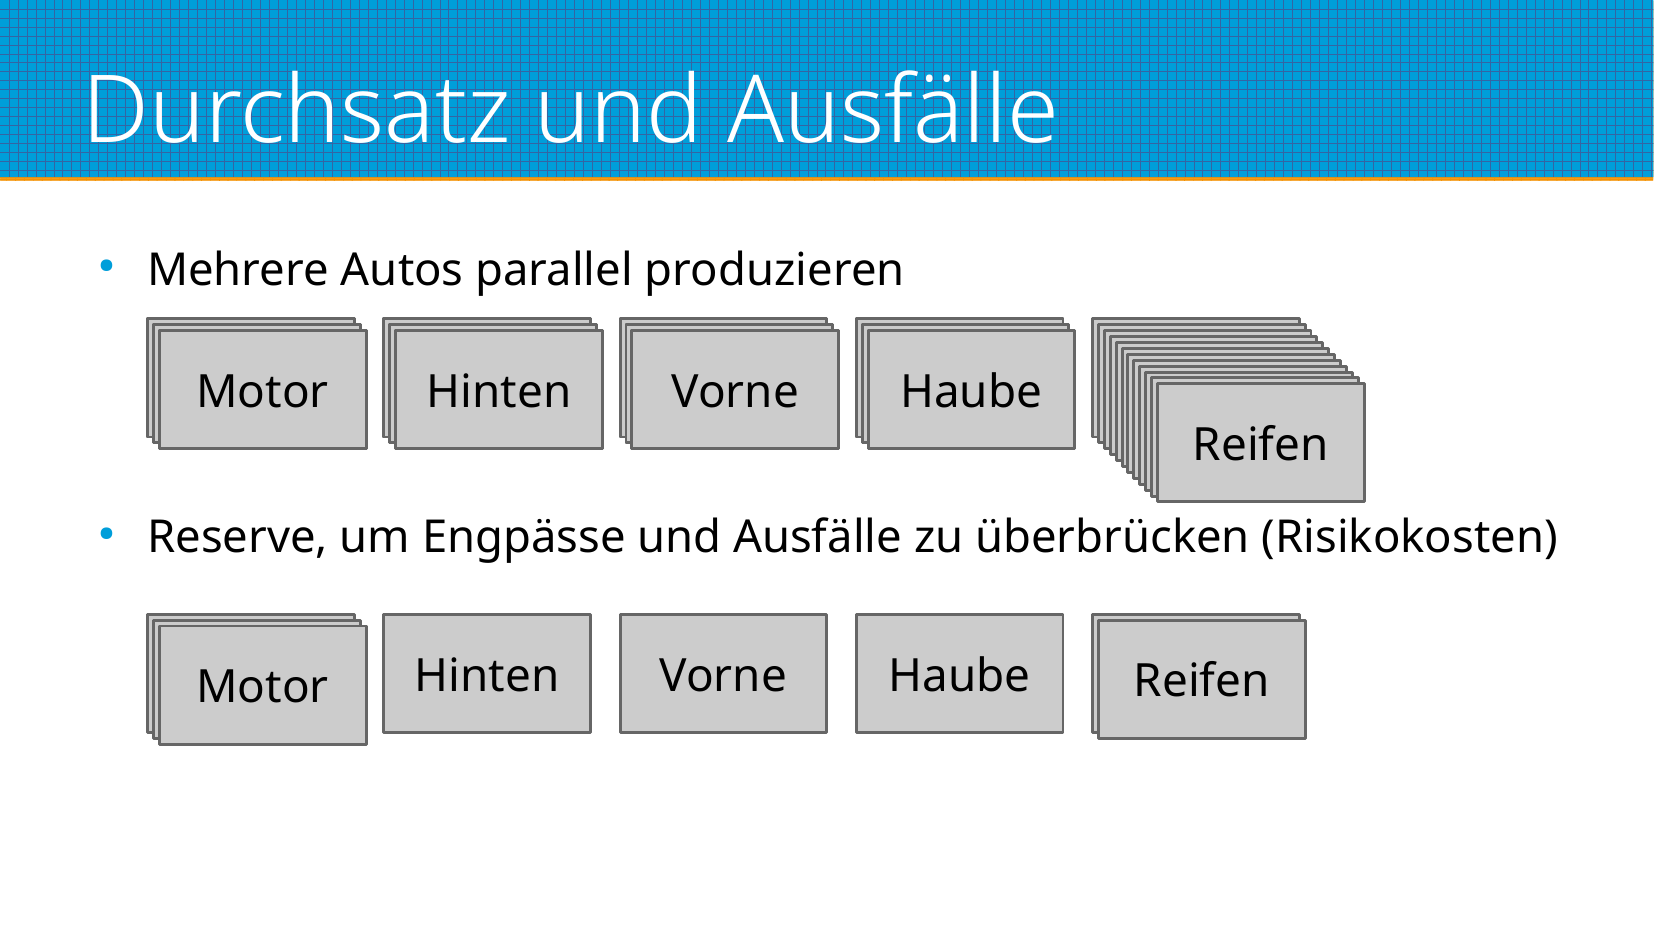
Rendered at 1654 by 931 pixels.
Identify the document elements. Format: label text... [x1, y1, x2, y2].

title Durchsatz und Ausfälle [82, 14, 1571, 171]
text_box Reifen [1092, 614, 1300, 733]
text_box Haube [856, 614, 1063, 733]
text_box Reifen [1122, 348, 1329, 467]
text_box Reifen [1104, 330, 1312, 449]
text_box Reifen [1151, 377, 1359, 497]
text_box Reifen [1110, 336, 1317, 455]
text_box Reifen [1145, 372, 1353, 491]
text_box Reifen [1127, 354, 1335, 473]
text_box Reifen [1139, 366, 1347, 485]
text_box Motor [153, 620, 361, 739]
text_box Reifen [1157, 383, 1365, 502]
text_box Reifen [1133, 360, 1341, 479]
list Mehrere Autos parallel produzieren Reserve, um Engpässe und Ausfälle zu überbrücken (Risikokosten) [82, 236, 1563, 621]
text_box Reifen [1116, 342, 1323, 461]
text_box Reifen [1098, 620, 1306, 739]
text_box Hinten [383, 614, 591, 733]
text_box Reifen [1098, 324, 1306, 443]
text_box Motor [147, 614, 355, 733]
text_box Motor [159, 625, 367, 745]
text_box Vorne [620, 614, 827, 733]
